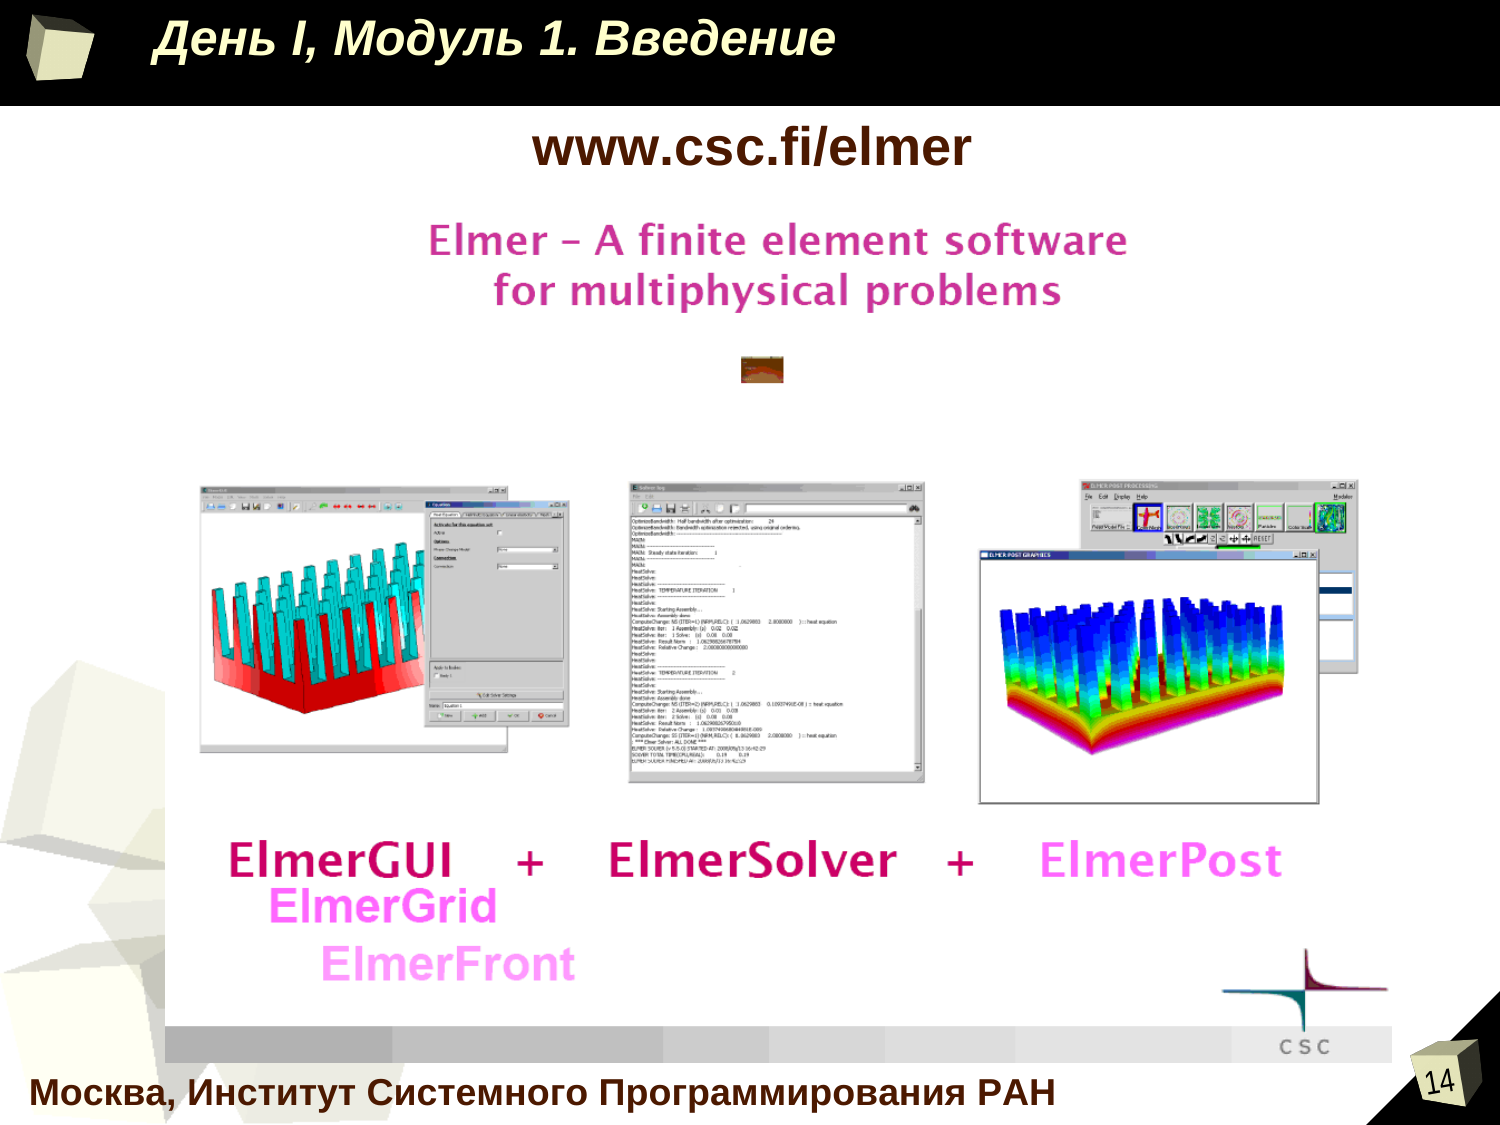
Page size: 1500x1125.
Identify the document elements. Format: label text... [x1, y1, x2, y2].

picture [0, 184, 1392, 1125]
text_box www.csc.fi/elmer [5, 103, 1500, 184]
picture [423, 1088, 433, 1102]
